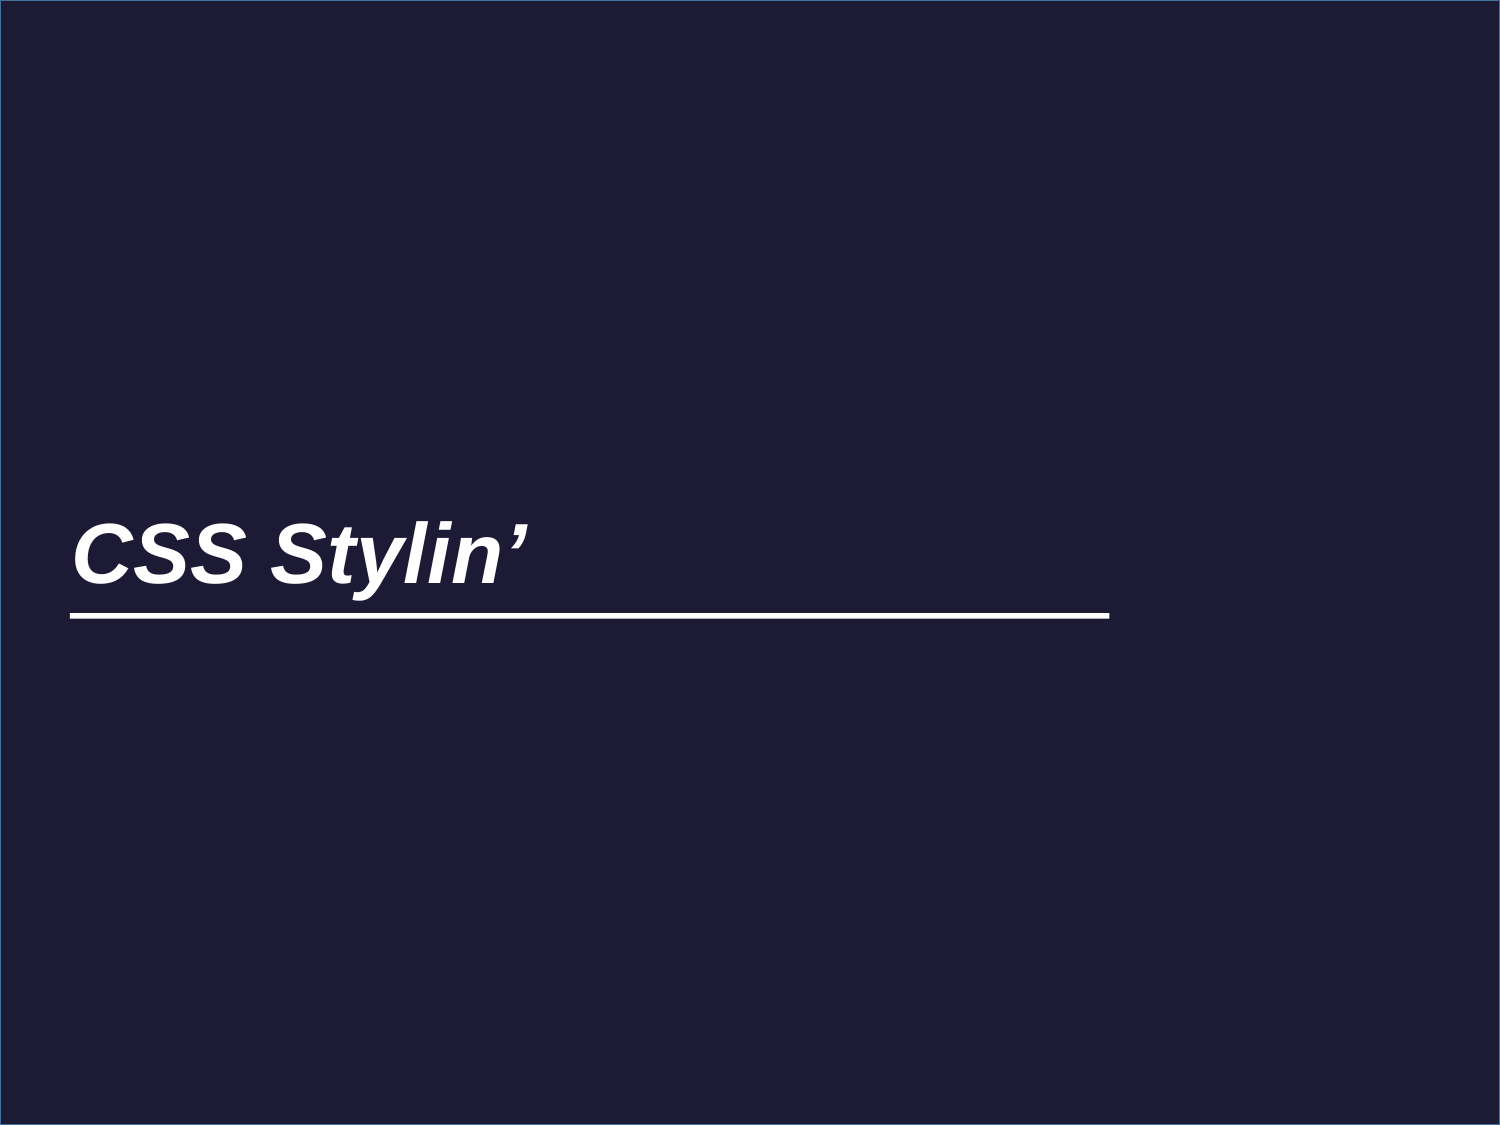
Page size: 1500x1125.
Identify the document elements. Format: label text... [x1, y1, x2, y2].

title CSS Stylin’ [64, 484, 1415, 628]
